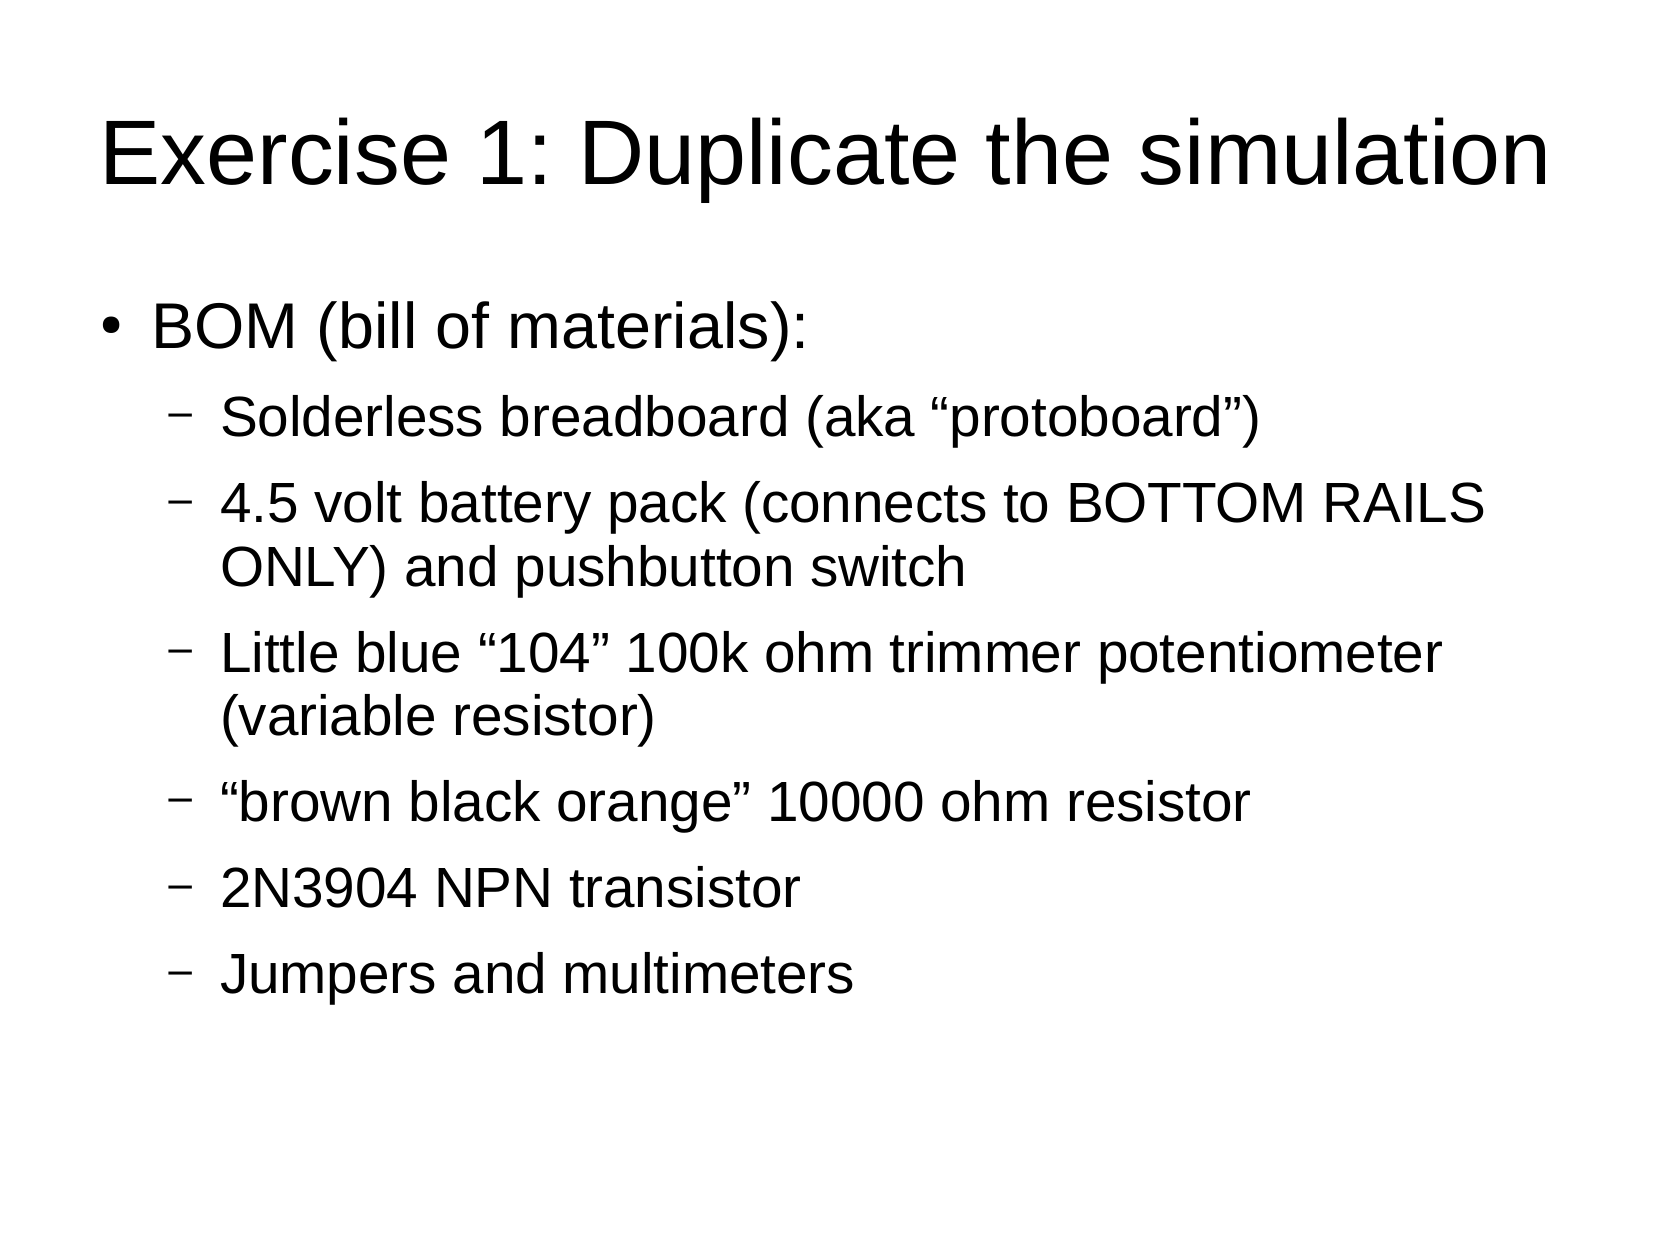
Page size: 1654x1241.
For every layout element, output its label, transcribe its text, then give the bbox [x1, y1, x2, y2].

title Exercise 1: Duplicate the simulation [82, 49, 1571, 257]
list BOM (bill of materials): Solderless breadboard (aka “protoboard”) 4.5 volt battery pack (connects to BOTTOM RAILS ONLY) and pushbutton switch Little blue “104” 100k ohm trimmer potentiometer (variable resistor) “brown black orange” 10000 ohm resistor 2N3904 NPN transistor Jumpers and multimeters [82, 290, 1571, 1010]
